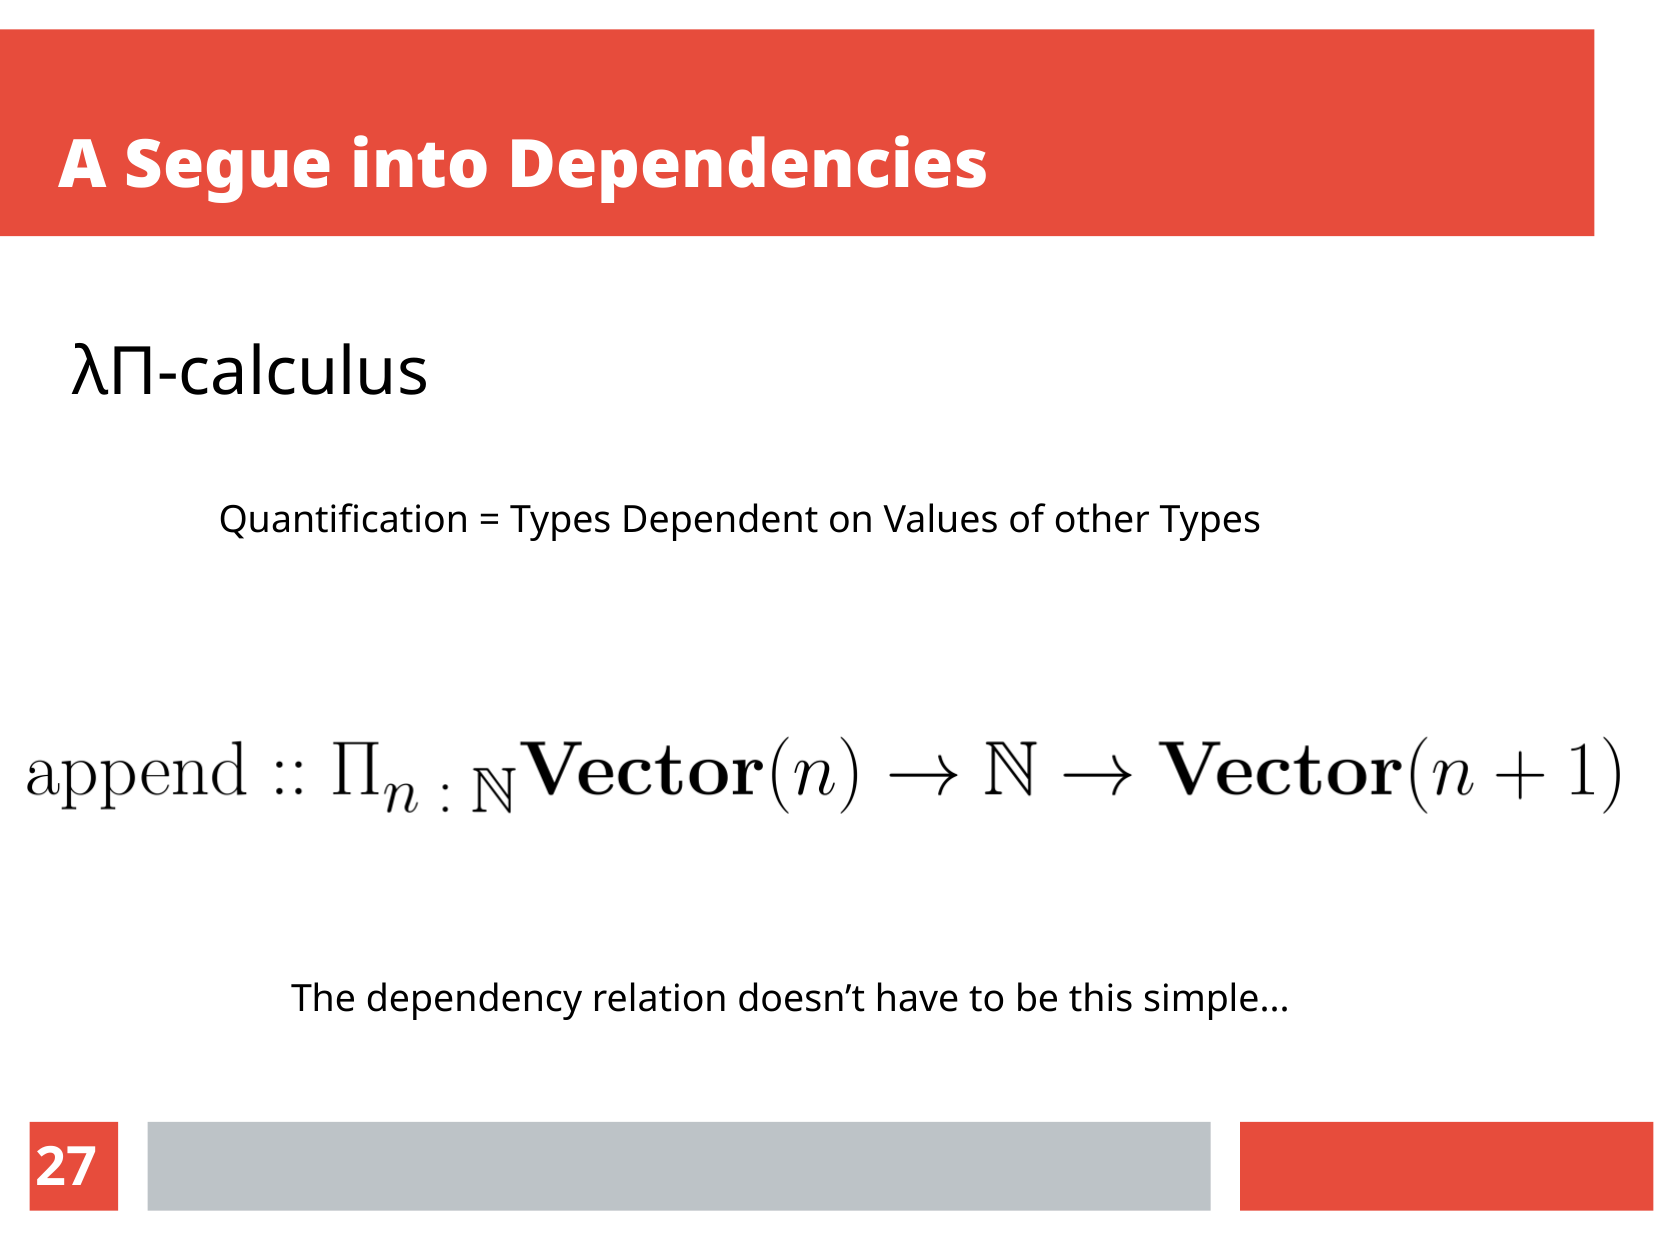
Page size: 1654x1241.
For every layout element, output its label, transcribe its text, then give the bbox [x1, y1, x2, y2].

text_box Quantification = Types Dependent on Values of other Types [203, 485, 1350, 544]
title A Segue into Dependencies [59, 58, 1595, 207]
text_box 27 [20, 1119, 254, 1210]
text_box λΠ-calculus [57, 315, 472, 409]
picture [9, 717, 1638, 832]
text_box The dependency relation doesn’t have to be this simple... [276, 964, 1390, 1023]
